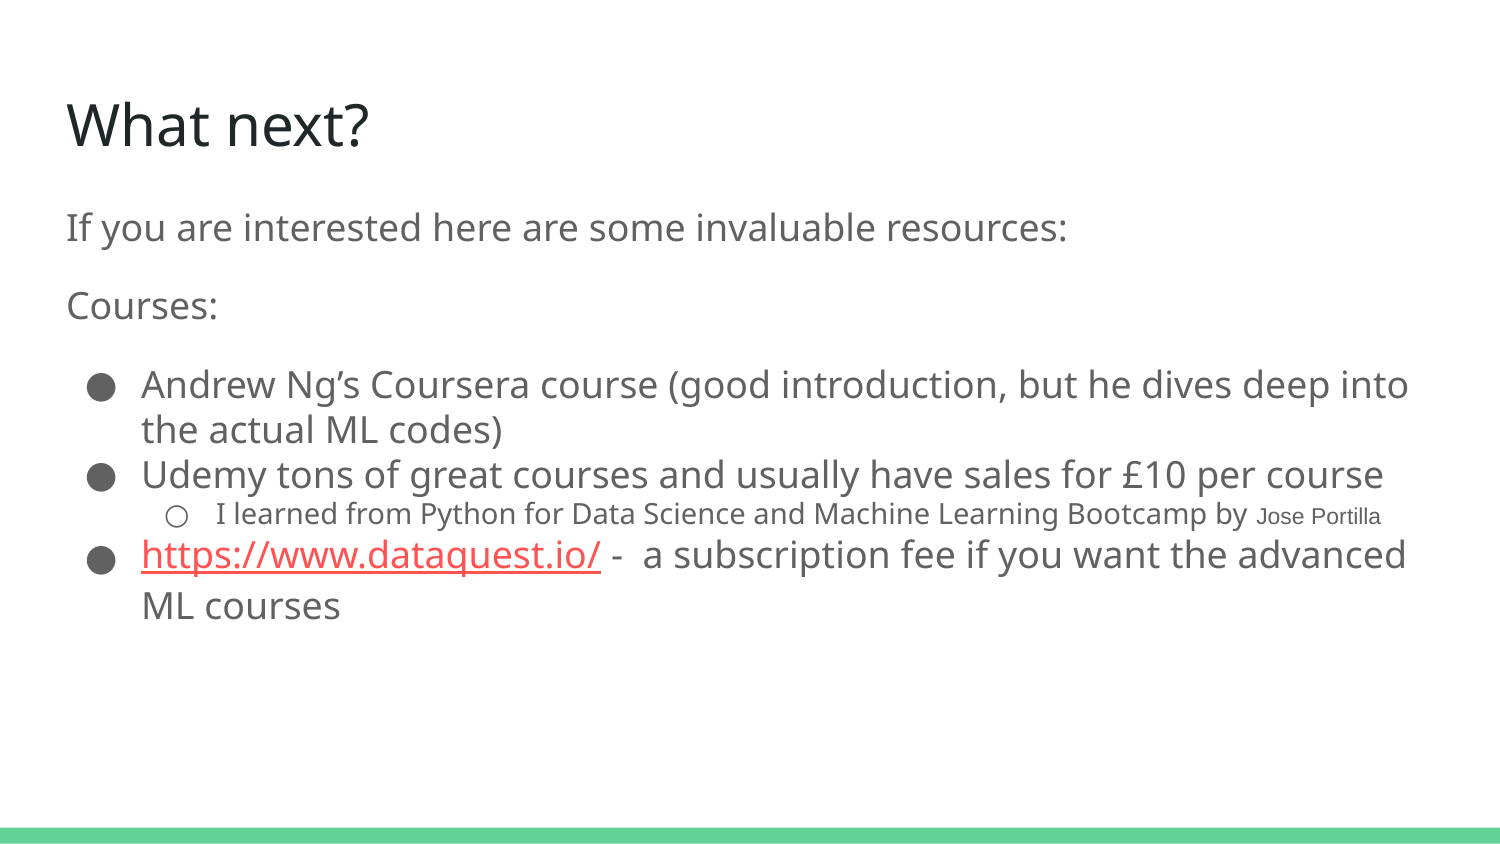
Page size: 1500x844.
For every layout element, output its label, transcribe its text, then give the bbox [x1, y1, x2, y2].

title What next? [51, 72, 1449, 167]
list If you are interested here are some invaluable resources: Courses: Andrew Ng’s Coursera course (good introduction, but he dives deep into the actual ML codes) Udemy tons of great courses and usually have sales for £10 per course I learned from Python for Data Science and Machine Learning Bootcamp by Jose Portilla https://www.dataquest.io/ - a subscription fee if you want the advanced ML courses [51, 189, 1449, 750]
